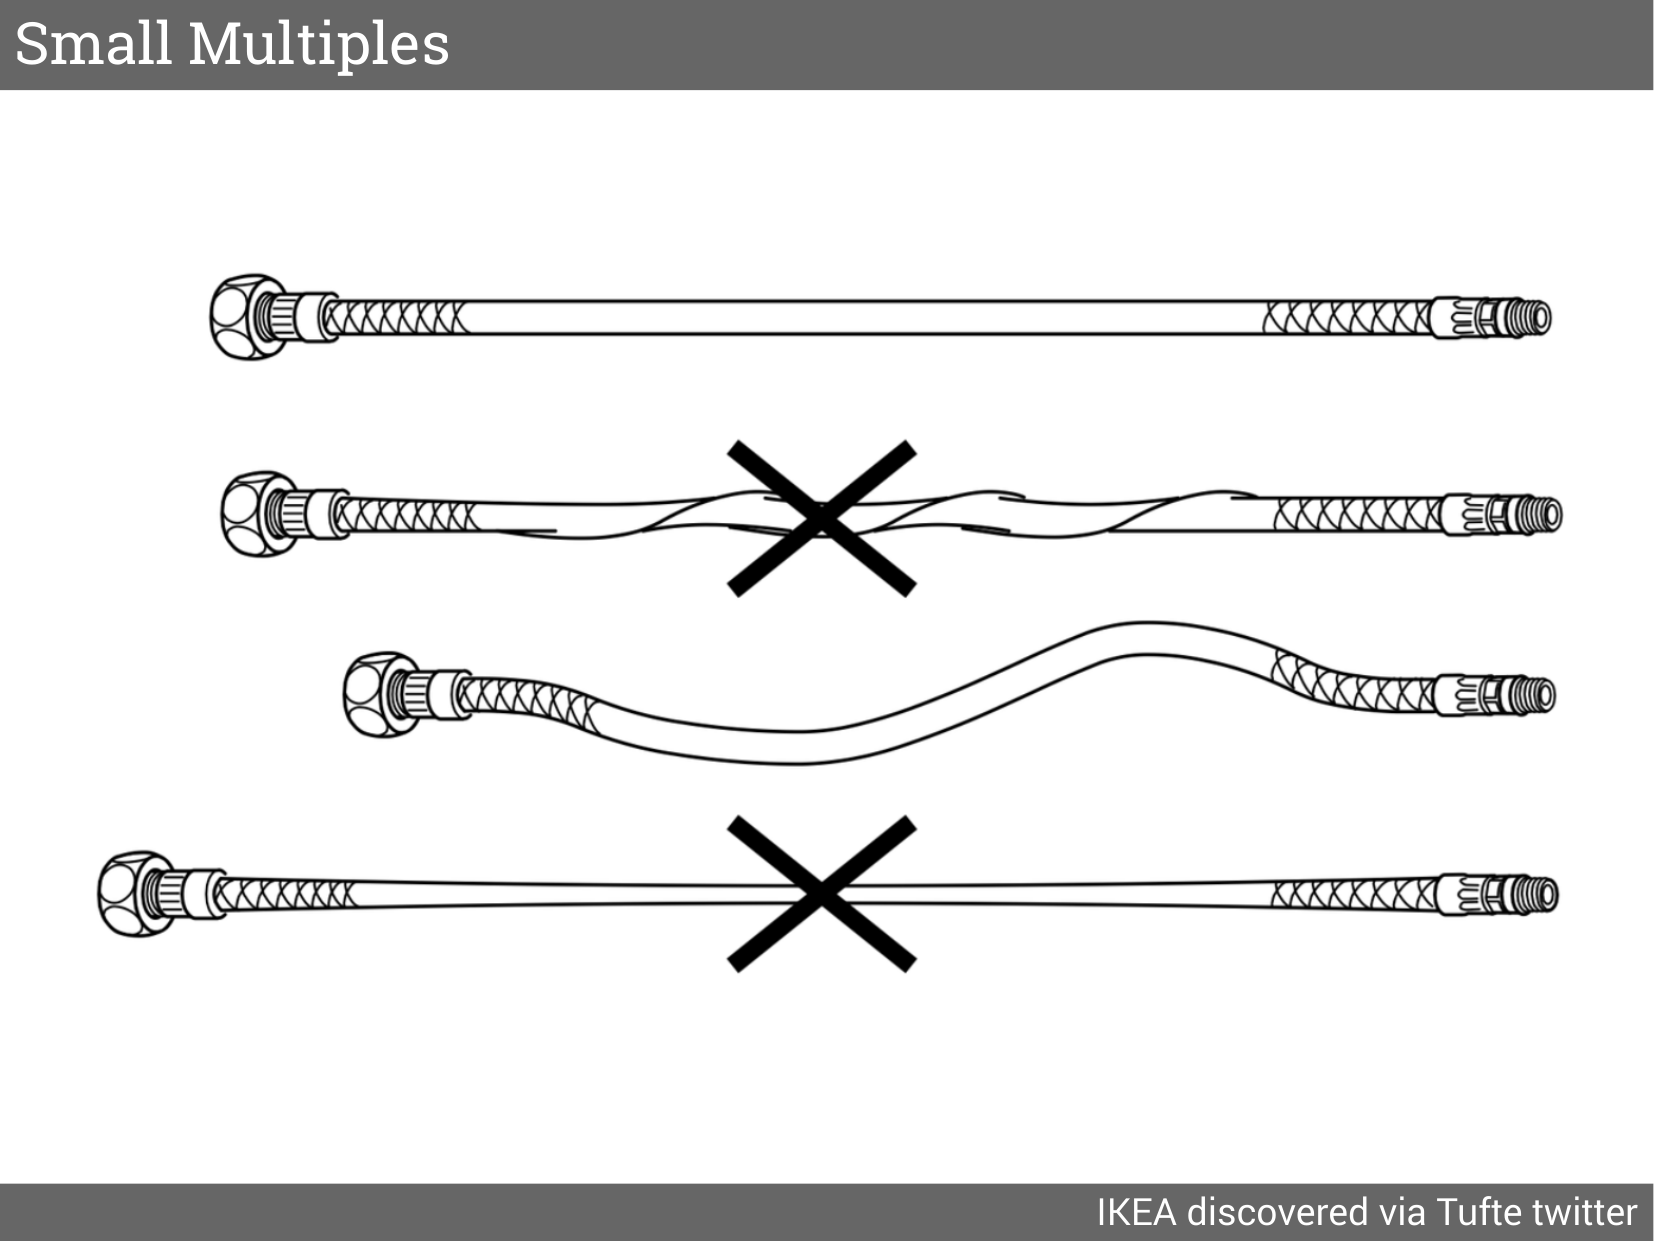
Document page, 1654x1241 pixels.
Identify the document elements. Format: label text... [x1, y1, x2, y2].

text_box IKEA discovered via Tufte twitter [0, 1183, 1654, 1241]
text_box Small Multiples [0, 0, 1654, 89]
picture [70, 259, 1587, 993]
